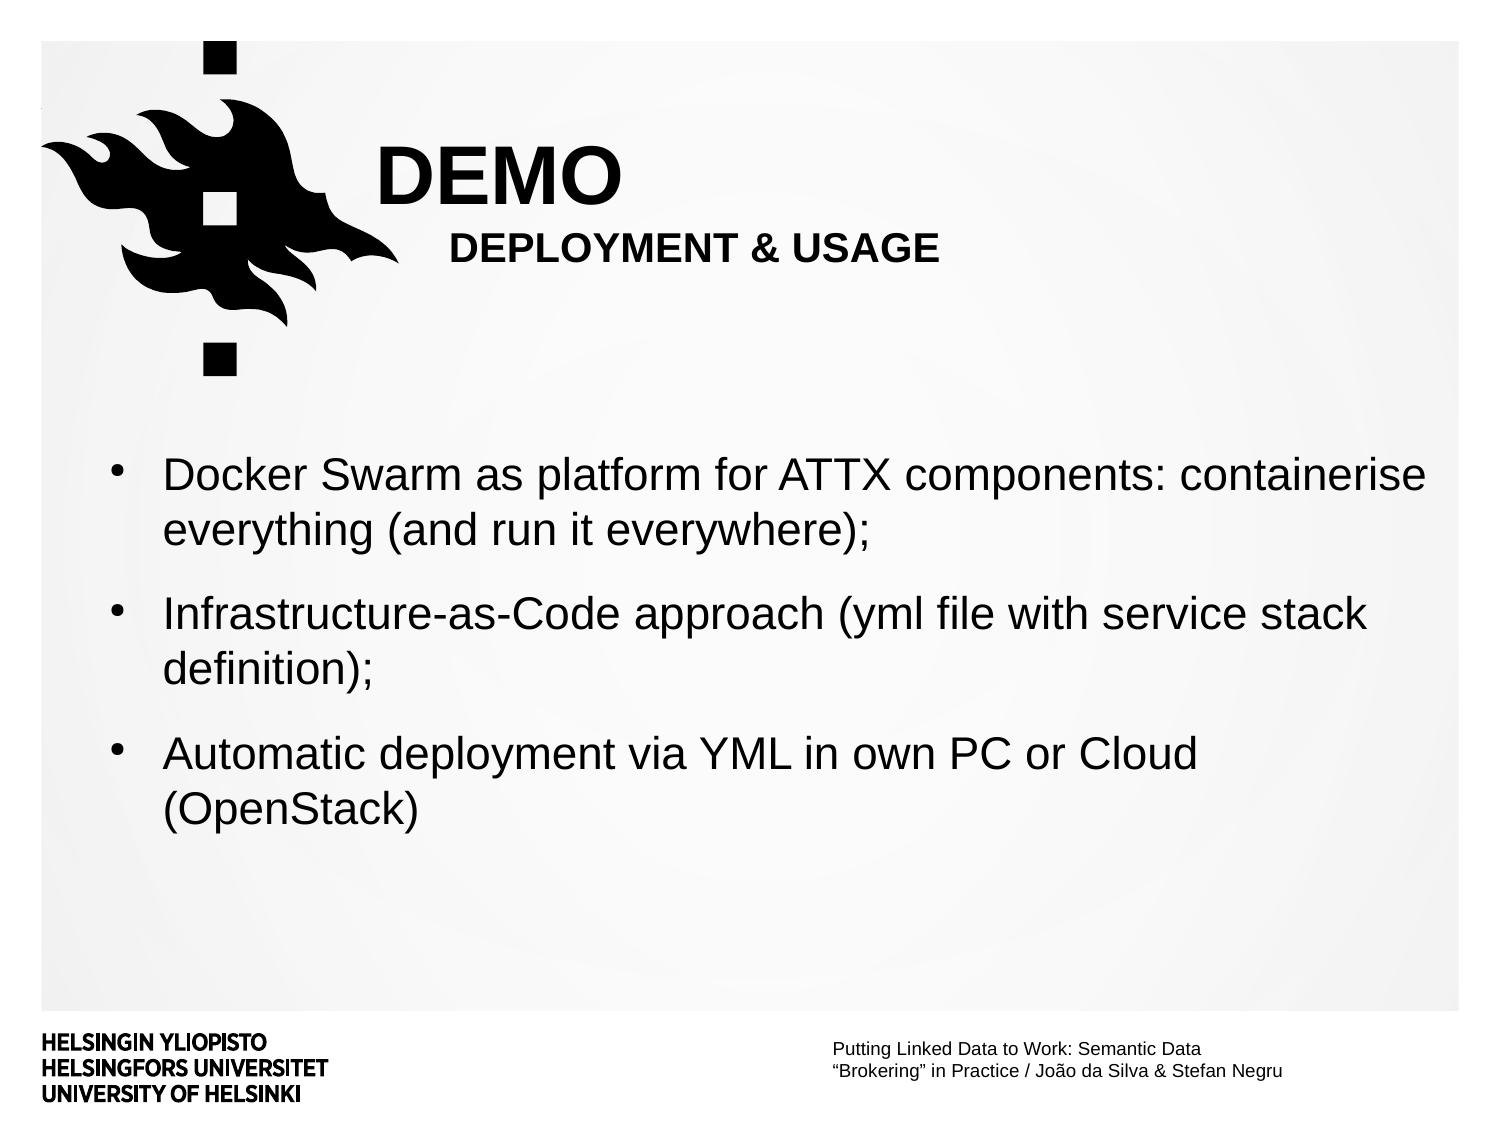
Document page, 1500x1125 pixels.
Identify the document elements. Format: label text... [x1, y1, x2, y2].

footer Putting Linked Data to Work: Semantic Data “Brokering” in Practice / João da Silva & Stefan Negru [832, 1011, 1294, 1107]
title DEMO Deployment & usage [360, 113, 1447, 319]
picture [204, 192, 236, 225]
list Docker Swarm as platform for ATTX components: containerise everything (and run it everywhere); Infrastructure-as-Code approach (yml file with service stack definition); Automatic deployment via YML in own PC or Cloud (OpenStack) [76, 437, 1453, 1000]
picture [41, 41, 1459, 1011]
